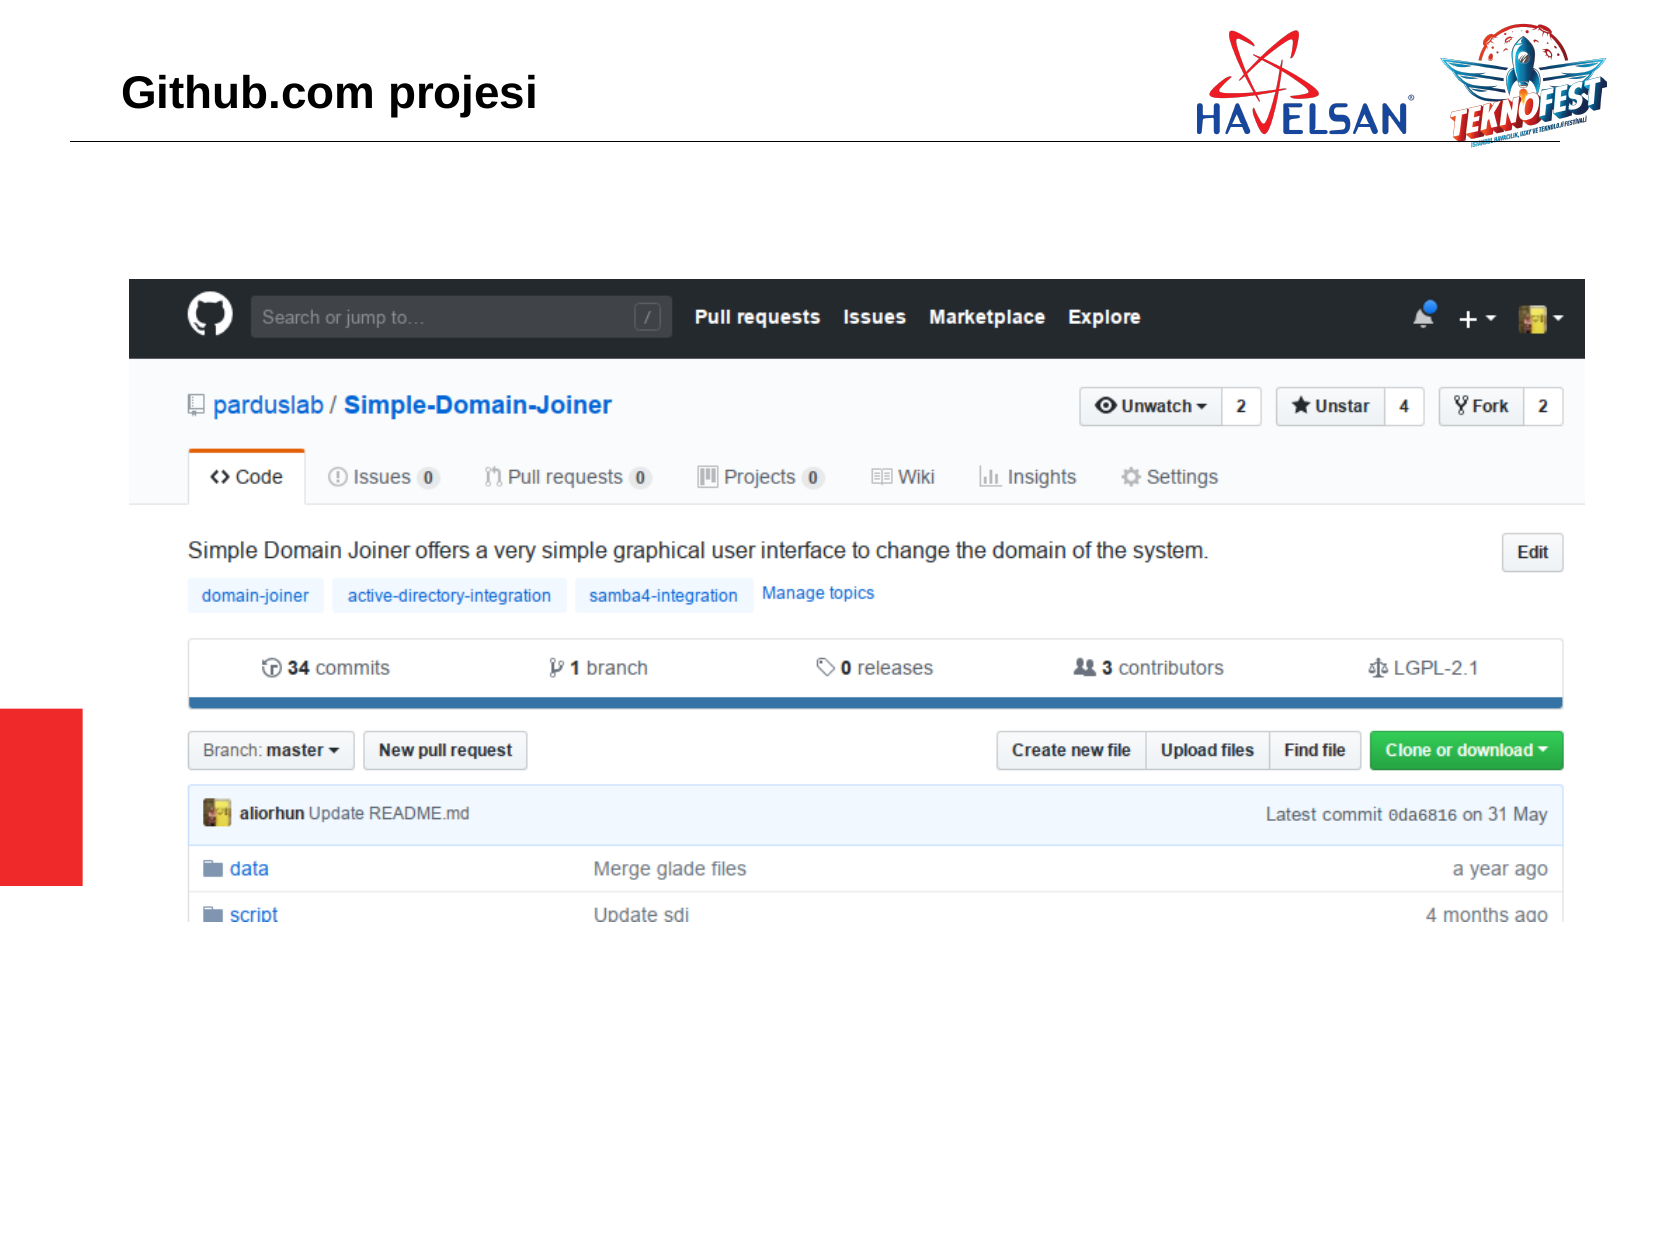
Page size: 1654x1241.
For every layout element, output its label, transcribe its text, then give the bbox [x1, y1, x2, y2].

picture [129, 279, 1585, 922]
text_box Github.com projesi [106, 59, 1536, 126]
picture [1195, 17, 1630, 154]
